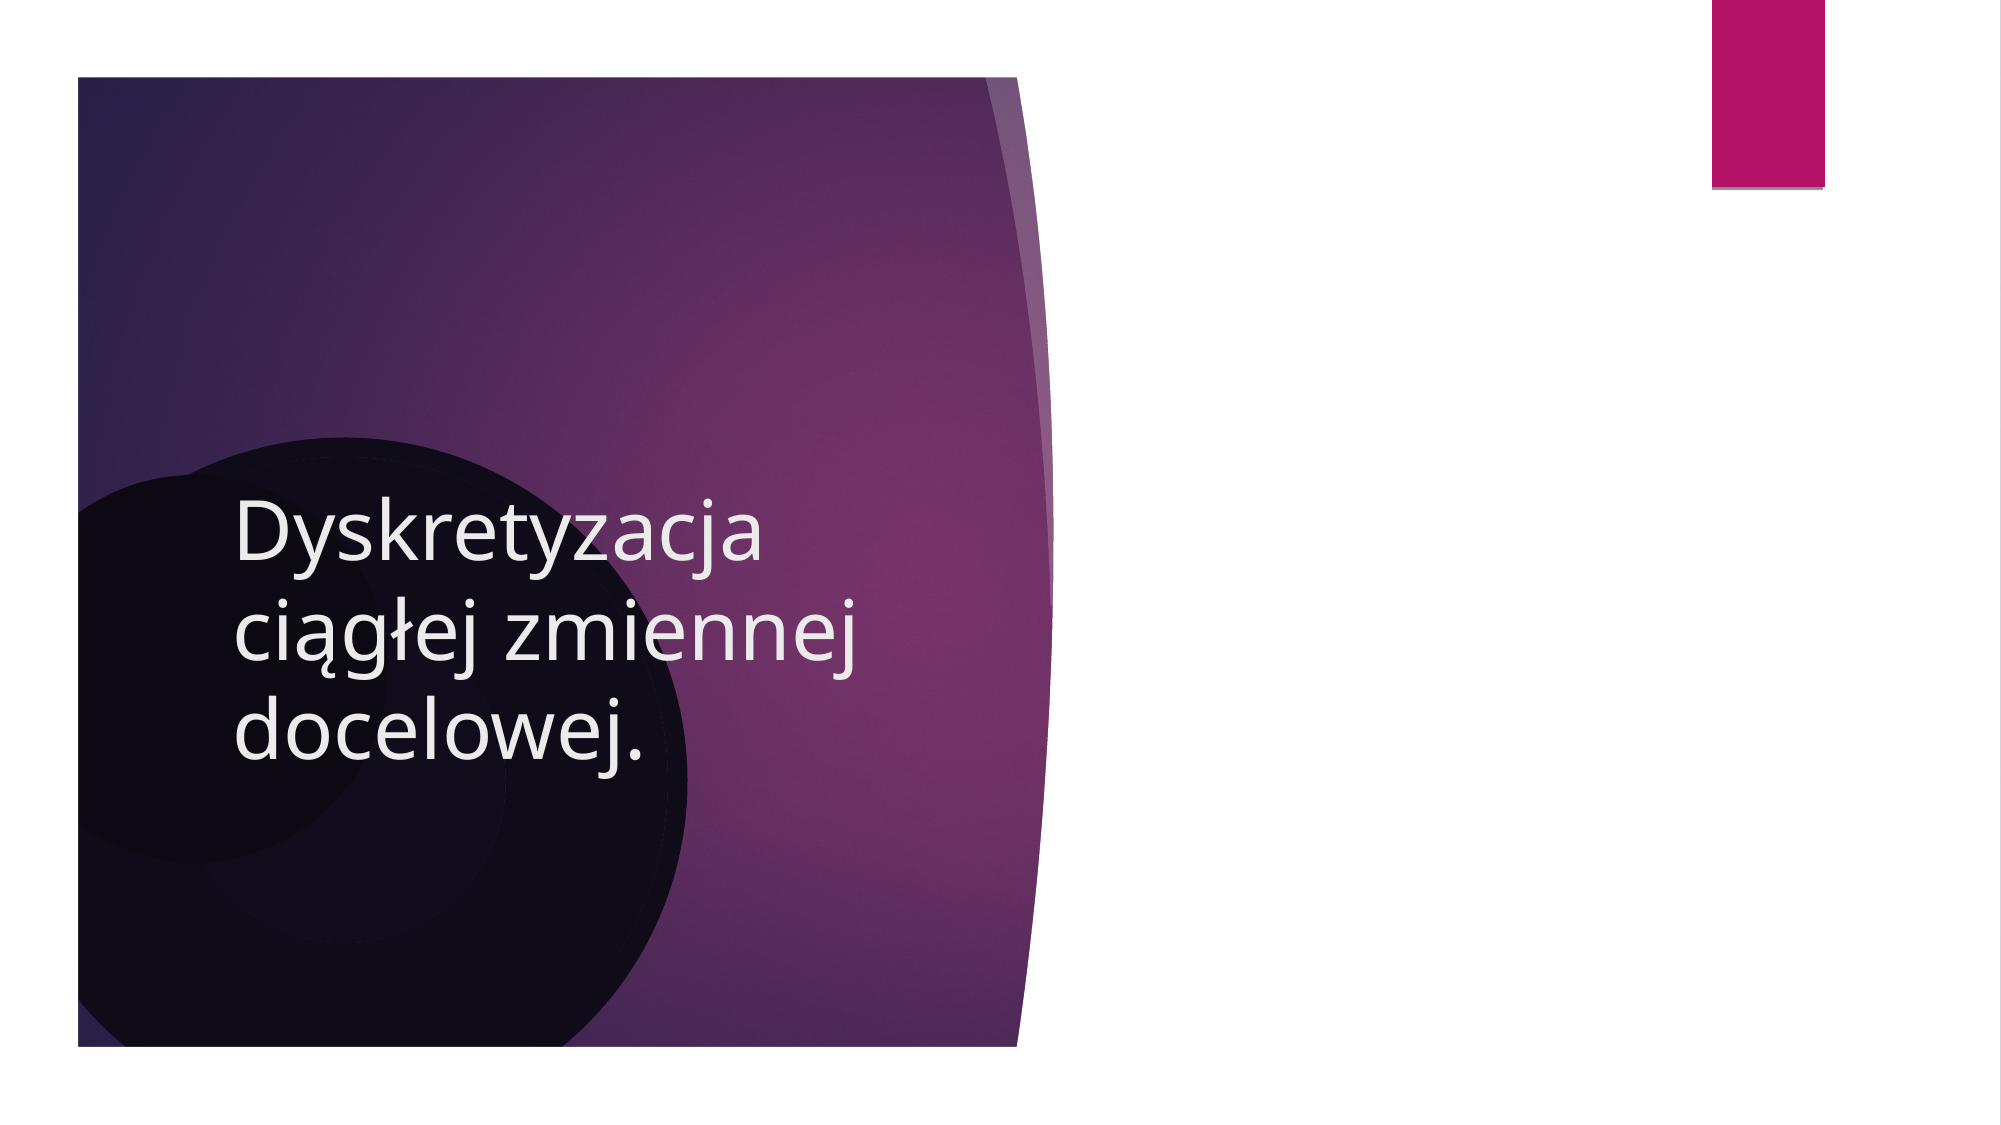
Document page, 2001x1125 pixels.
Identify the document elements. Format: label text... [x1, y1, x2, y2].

title Dyskretyzacja ciągłej zmiennej docelowej. [189, 439, 904, 814]
